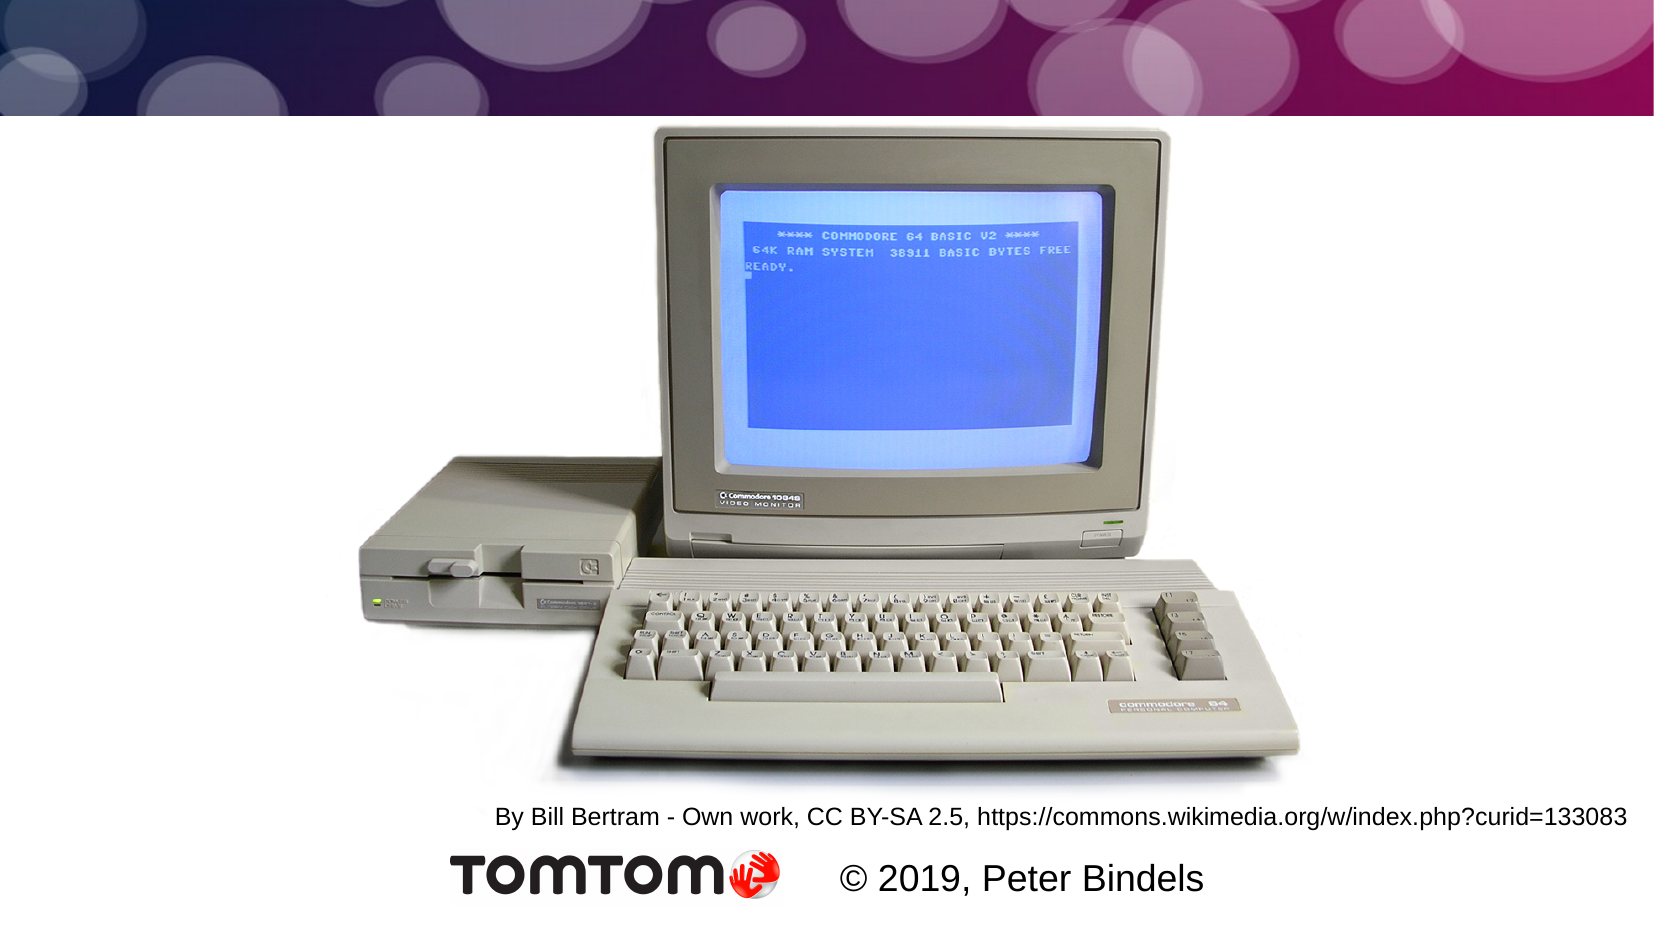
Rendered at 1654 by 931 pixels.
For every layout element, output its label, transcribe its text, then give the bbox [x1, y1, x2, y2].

picture [285, 119, 1360, 835]
picture [0, 0, 1654, 116]
text_box By Bill Bertram - Own work, CC BY-SA 2.5, https://commons.wikimedia.org/w/index.php?curid=133083 [480, 795, 1648, 838]
picture [450, 847, 784, 906]
